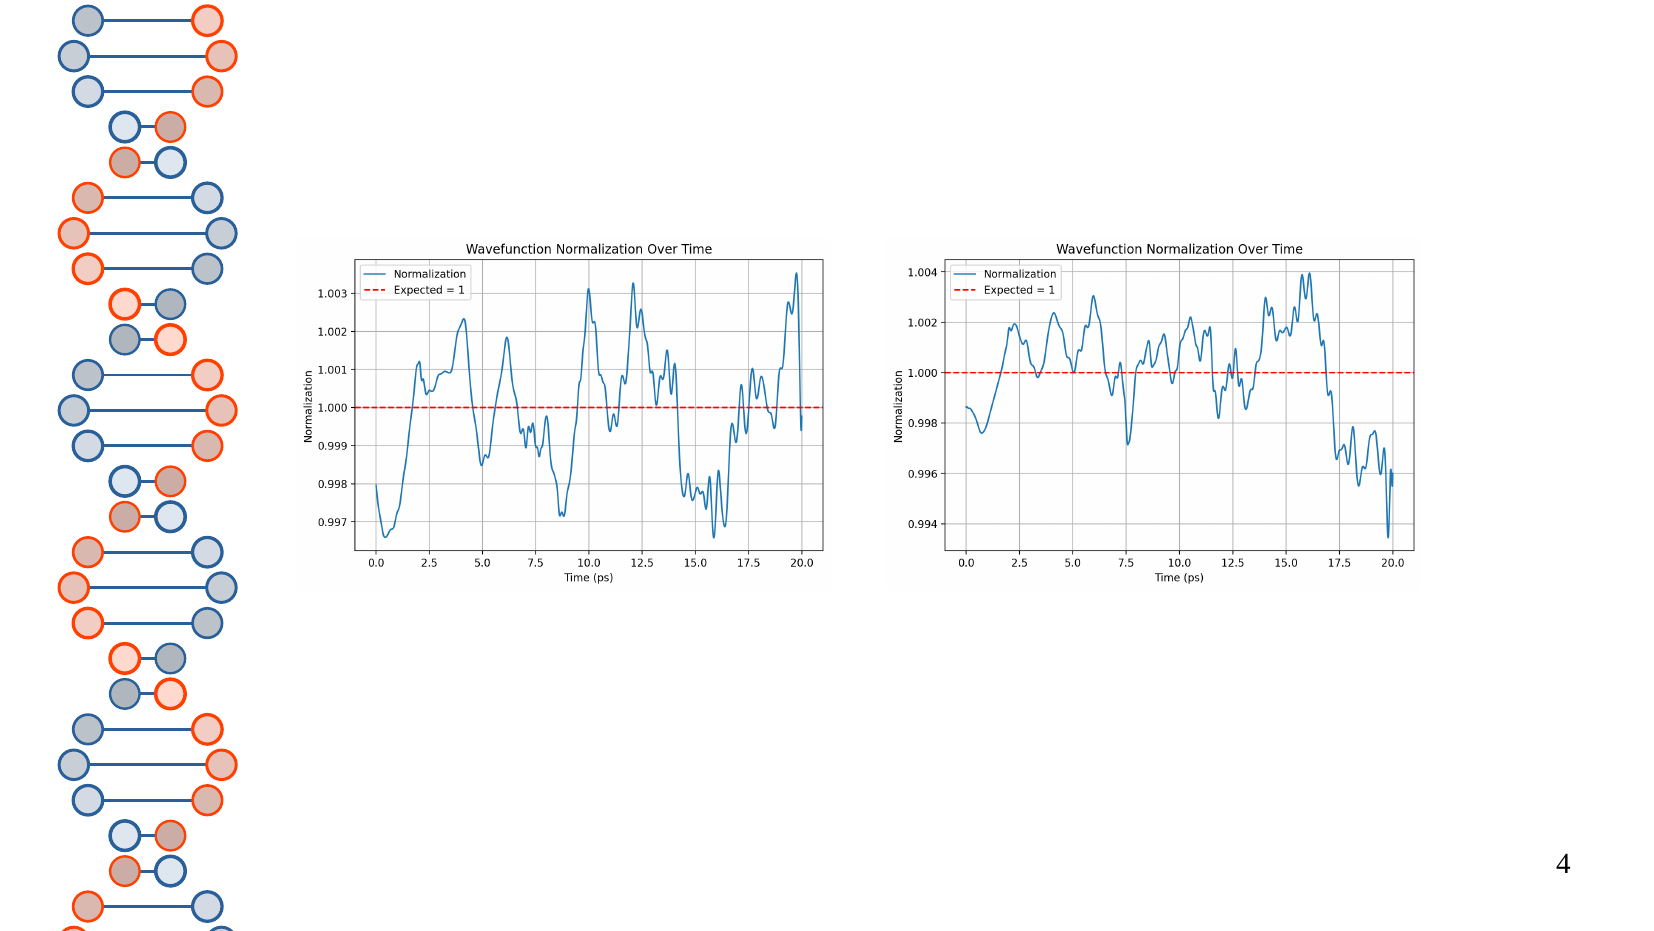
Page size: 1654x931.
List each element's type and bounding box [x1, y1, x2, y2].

picture [885, 236, 1421, 591]
picture [295, 236, 830, 591]
